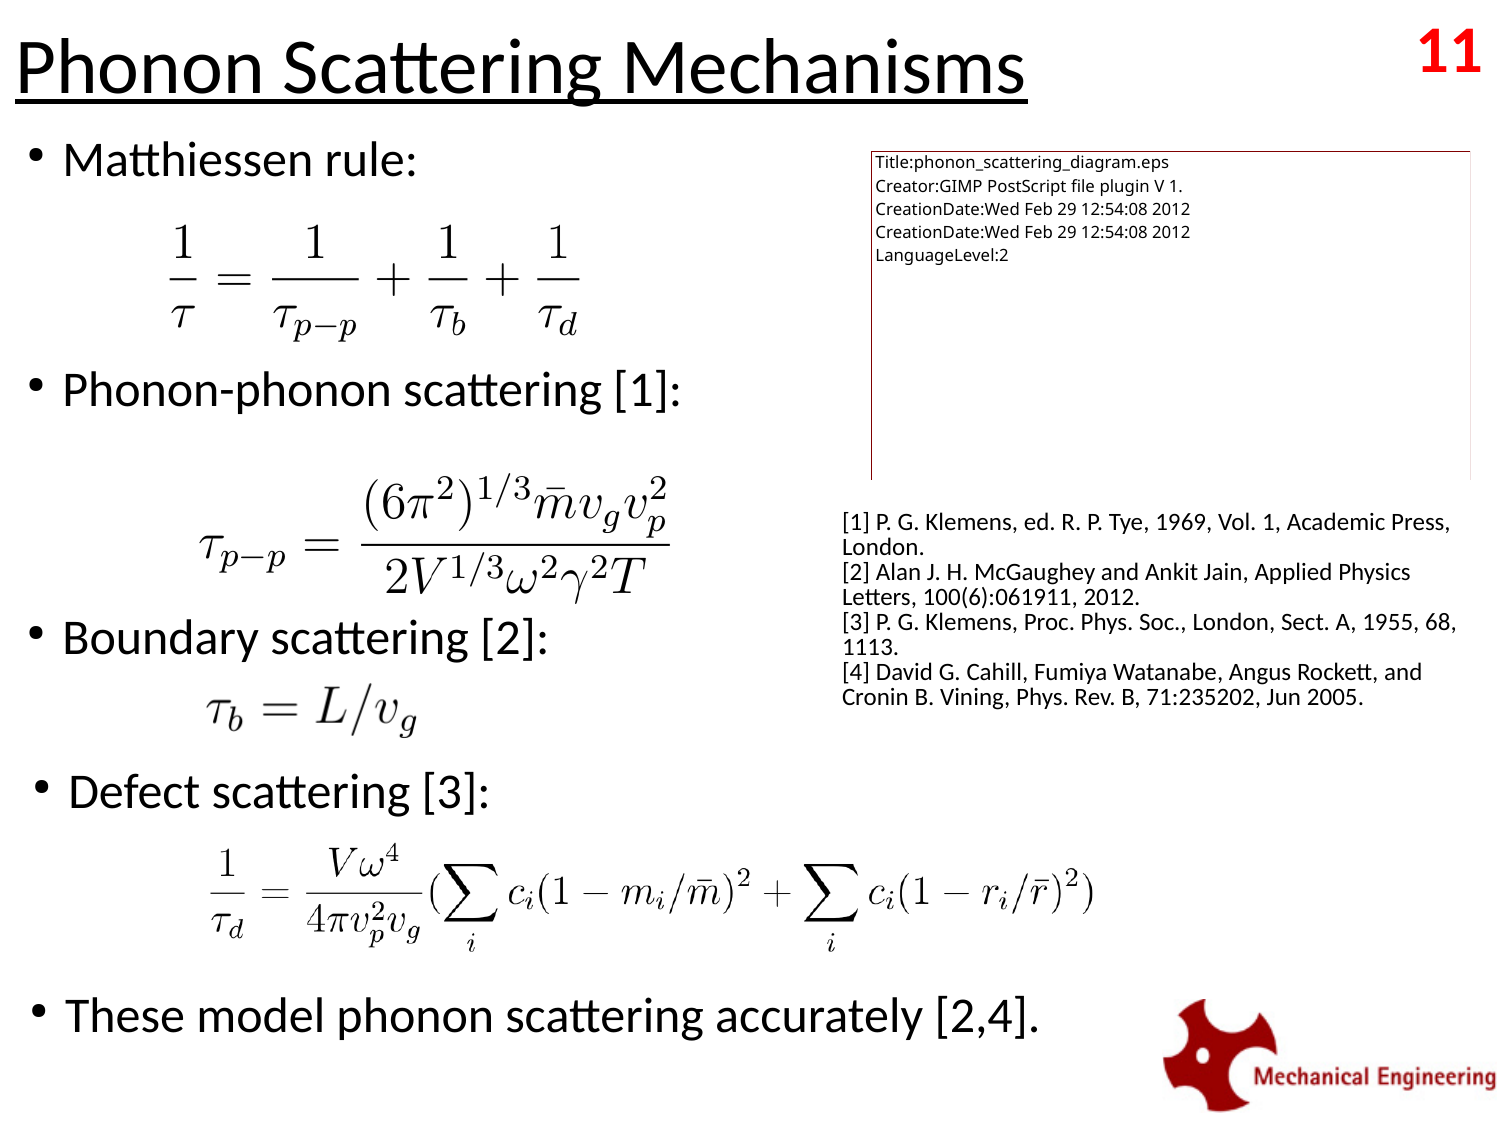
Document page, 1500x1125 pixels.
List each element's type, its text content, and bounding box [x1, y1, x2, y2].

text_box Defect scattering [3]: [18, 750, 791, 826]
picture [870, 149, 1471, 480]
picture [195, 672, 421, 746]
text_box [1] P. G. Klemens, ed. R. P. Tye, 1969, Vol. 1, Academic Press, London. [2] Alan J. H. McGaughey and Ankit Jain, Applied Physics Letters, 100(6):061911, 2012. [3] P. G. Klemens, Proc. Phys. Soc., London, Sect. A, 1955, 68, 1113. [4] David G. Cahill, Fumiya Watanabe, Angus Rockett, and Cronin B. Vining, Phys. Rev. B, 71:235202, Jun 2005. [791, 504, 1500, 871]
picture [195, 828, 1096, 956]
picture [187, 460, 676, 597]
picture [1162, 999, 1497, 1113]
title Phonon Scattering Mechanisms [0, 0, 1351, 156]
text_box These model phonon scattering accurately [2,4]. [15, 974, 1171, 1050]
picture [135, 203, 586, 349]
text_box Matthiessen rule: [12, 118, 718, 194]
text_box Phonon-phonon scattering [1]: [12, 349, 790, 424]
text_box Boundary scattering [2]: [12, 597, 791, 672]
text_box 11 [1401, 0, 1499, 93]
